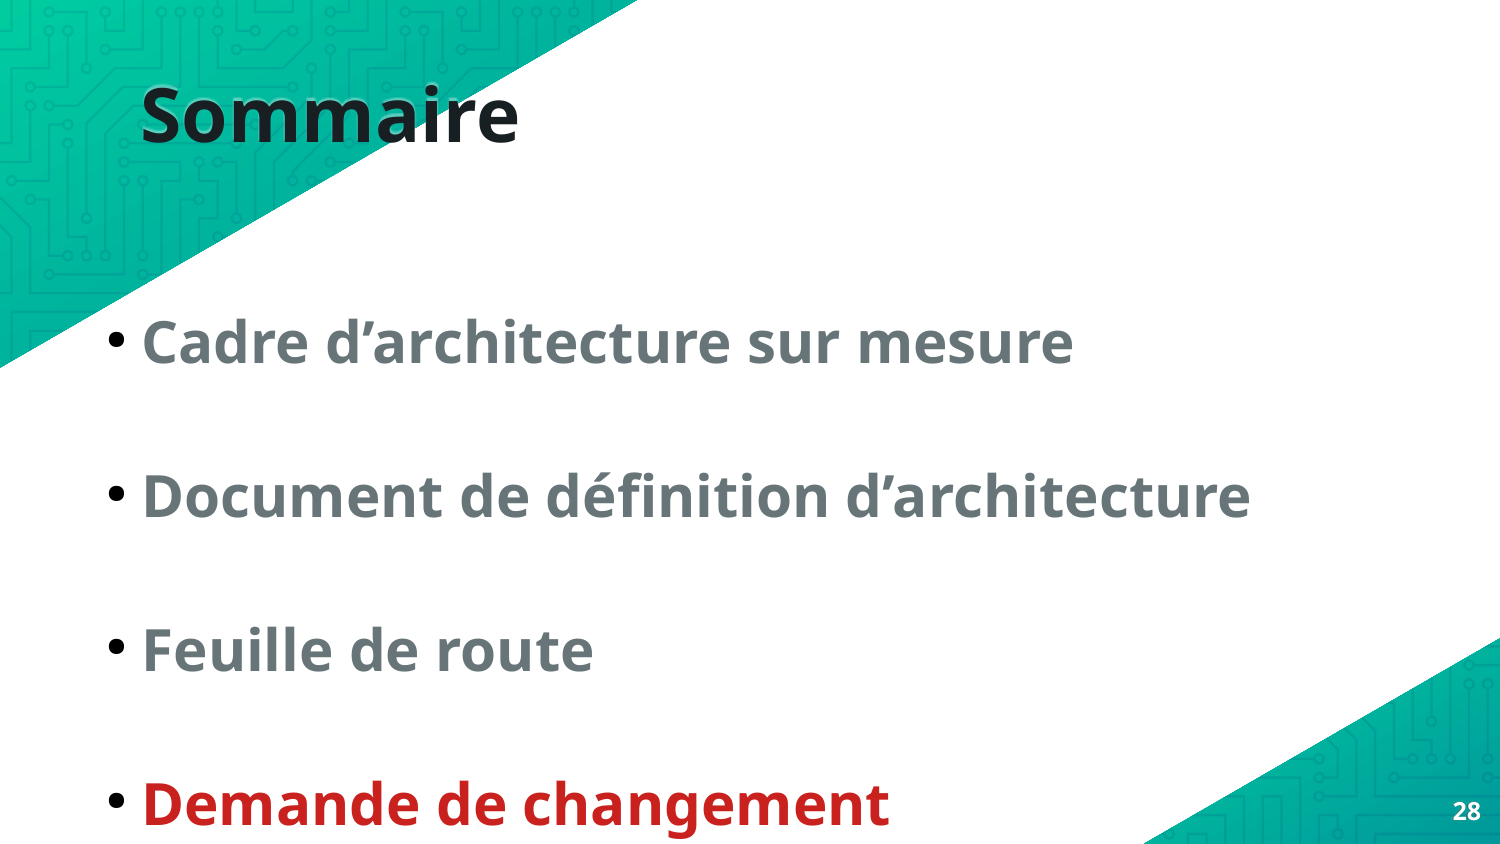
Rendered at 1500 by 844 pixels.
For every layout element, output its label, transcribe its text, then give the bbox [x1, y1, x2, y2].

list Cadre d’architecture sur mesure Document de définition d’architecture Feuille de route Demande de changement [106, 289, 1465, 774]
title Sommaire [140, 78, 1360, 160]
slide_number <number> [1391, 779, 1482, 844]
